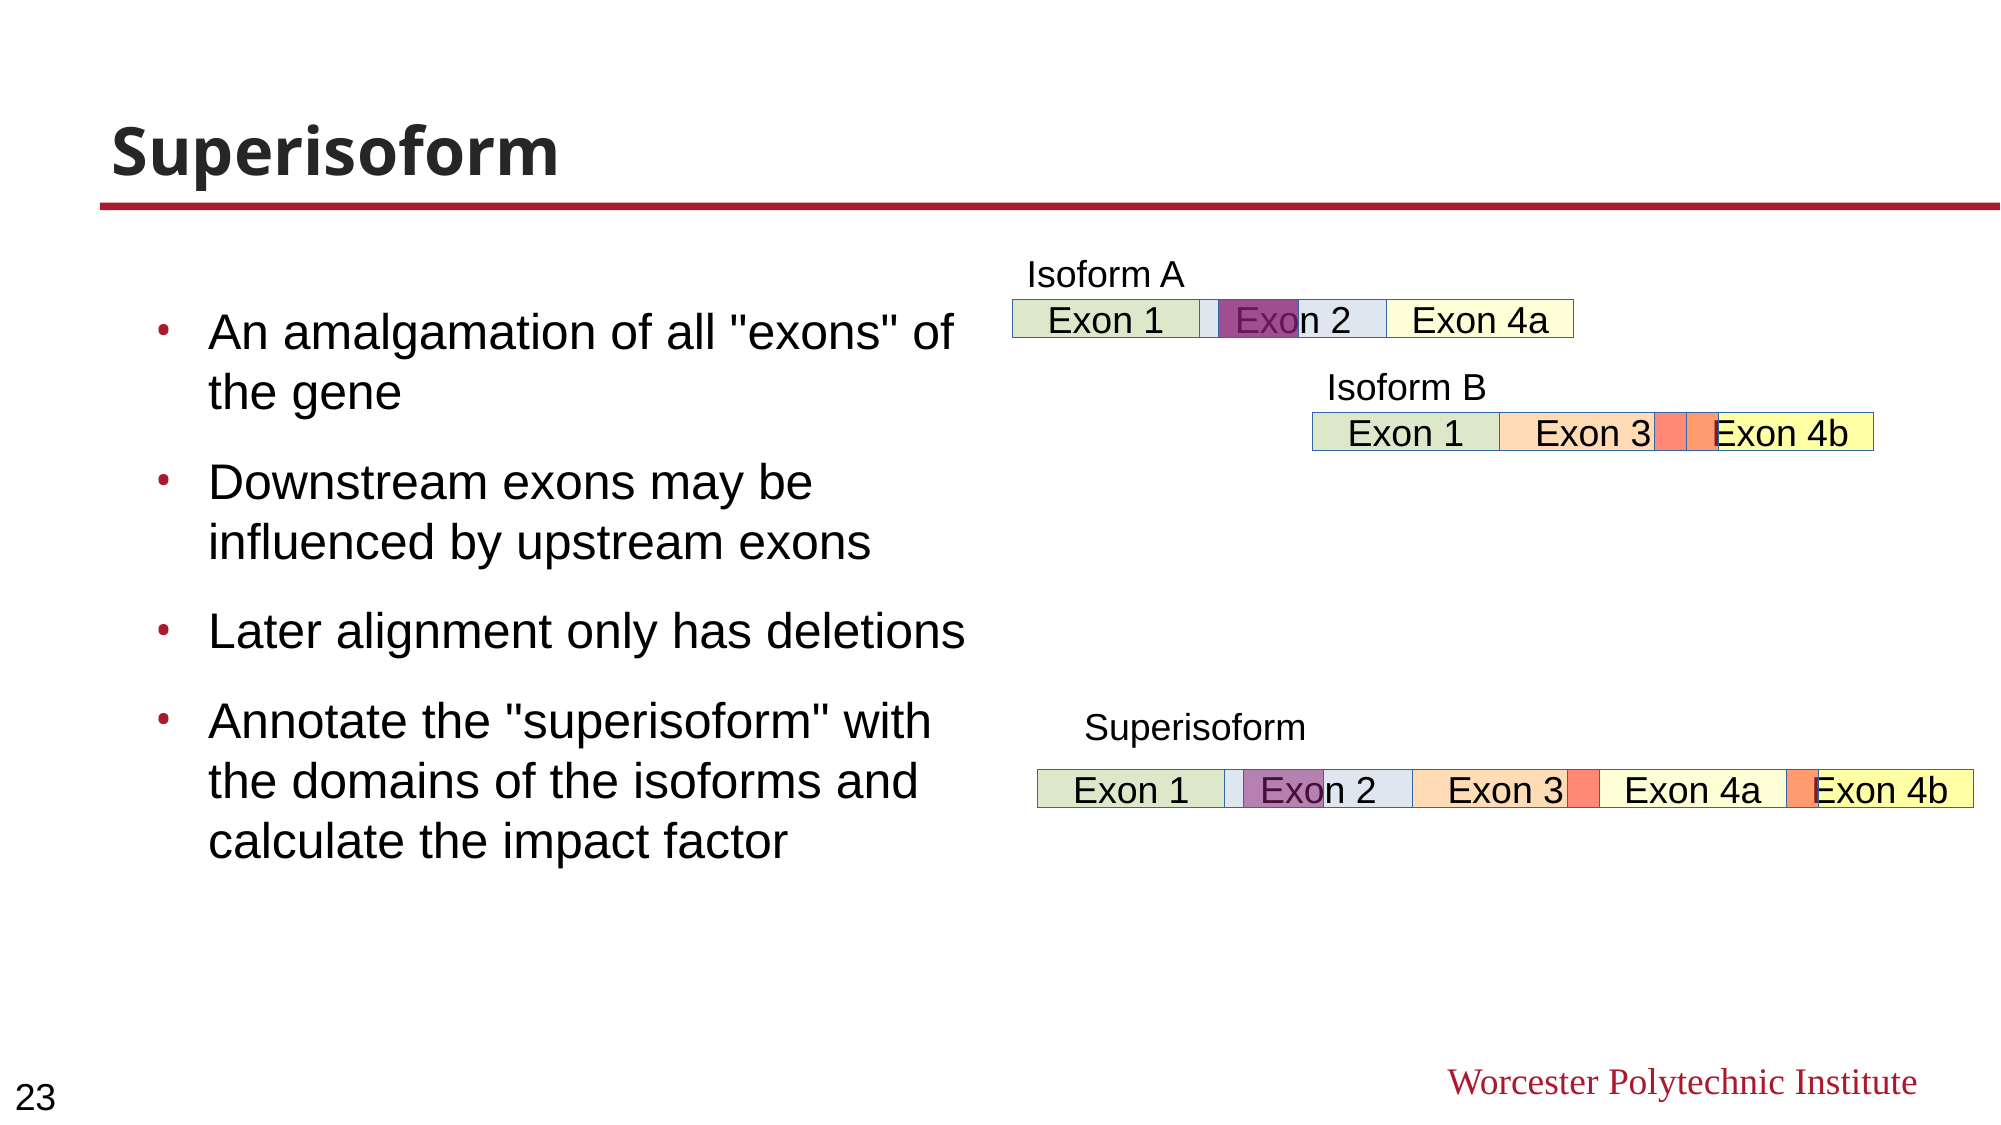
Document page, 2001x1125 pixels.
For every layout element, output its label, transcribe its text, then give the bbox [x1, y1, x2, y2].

text_box Exon 1 [1012, 300, 1199, 338]
text_box [1243, 769, 1324, 808]
text_box Exon 3 [1499, 412, 1654, 451]
text_box Exon 2 [1199, 300, 1218, 338]
text_box Exon 1 [1312, 413, 1499, 451]
text_box Exon 3 [1412, 769, 1567, 808]
text_box Exon 4a [1386, 299, 1574, 338]
text_box <number> [0, 1069, 629, 1125]
text_box Exon 2 [1224, 769, 1243, 808]
list An amalgamation of all "exons" of the gene Downstream exons may be influenced by upstream exons Later alignment only has deletions Annotate the "superisoform" with the domains of the isoforms and calculate the impact factor [137, 299, 988, 1050]
text_box Isoform A [1011, 242, 1238, 300]
text_box Exon 4a [1600, 769, 1786, 808]
text_box Exon 1 [1037, 769, 1224, 808]
text_box Exon 4b [1819, 769, 1974, 808]
text_box Superisoform [1069, 695, 1332, 769]
text_box Isoform B [1311, 355, 1538, 413]
text_box [1567, 769, 1600, 808]
title Superisoform [111, 118, 1837, 189]
text_box Exon 4b [1719, 412, 1874, 451]
text_box [1654, 412, 1719, 451]
text_box [1218, 299, 1299, 338]
text_box Exon 2 [1299, 299, 1386, 338]
text_box Exon 2 [1324, 769, 1412, 808]
text_box [1786, 769, 1819, 808]
